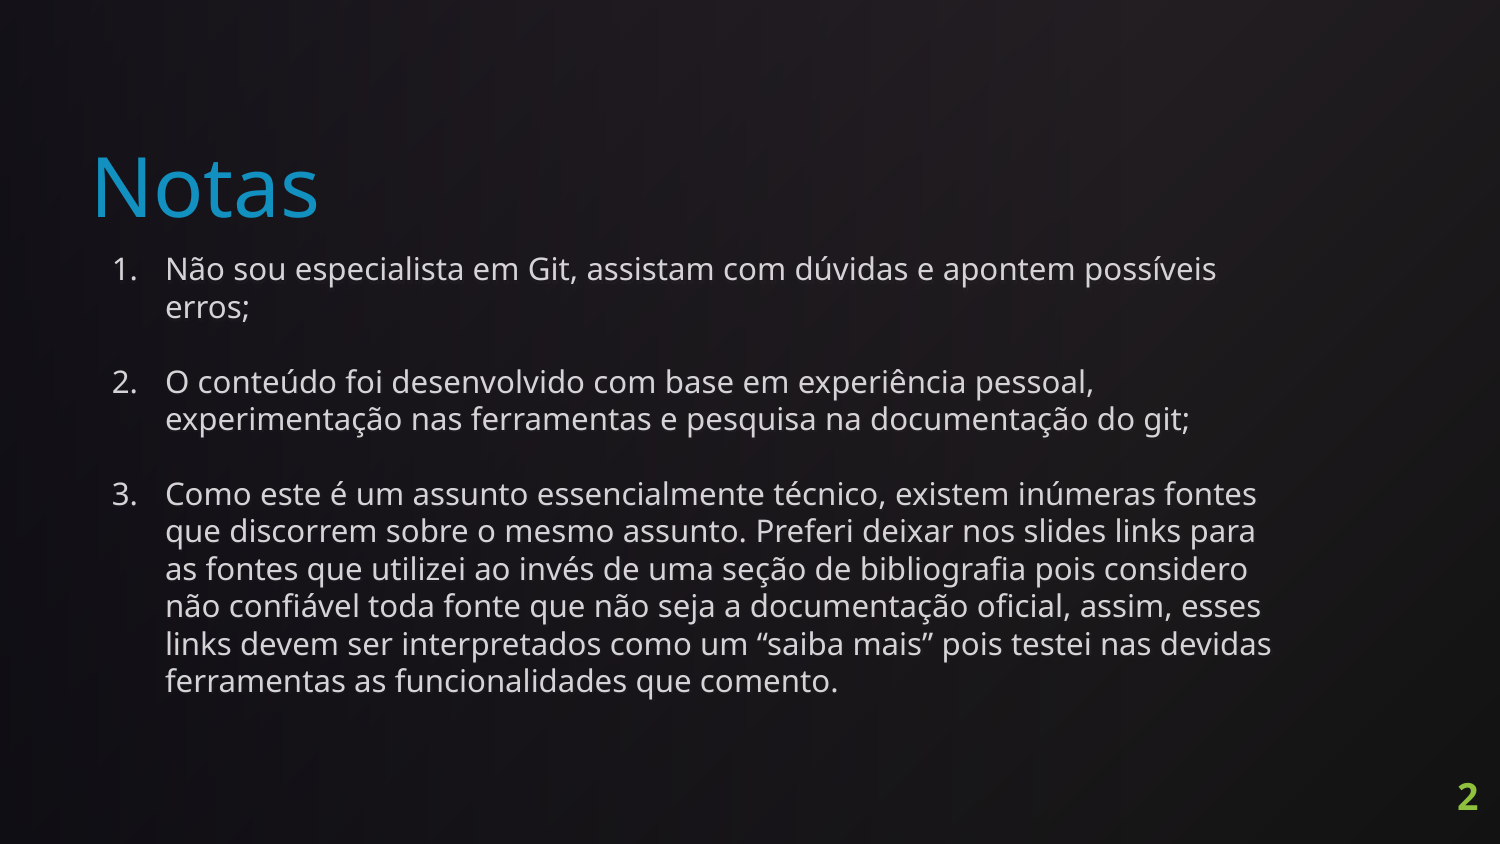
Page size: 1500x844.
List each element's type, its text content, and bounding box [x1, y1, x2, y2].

slide_number <number> [1407, 752, 1494, 844]
list Não sou especialista em Git, assistam com dúvidas e apontem possíveis erros; O conteúdo foi desenvolvido com base em experiência pessoal, experimentação nas ferramentas e pesquisa na documentação do git; Como este é um assunto essencialmente técnico, existem inúmeras fontes que discorrem sobre o mesmo assunto. Preferi deixar nos slides links para as fontes que utilizei ao invés de uma seção de bibliografia pois considero não confiável toda fonte que não seja a documentação oficial, assim, esses links devem ser interpretados como um “saiba mais” pois testei nas devidas ferramentas as funcionalidades que comento. [75, 234, 1290, 831]
title Notas [75, 71, 1140, 234]
